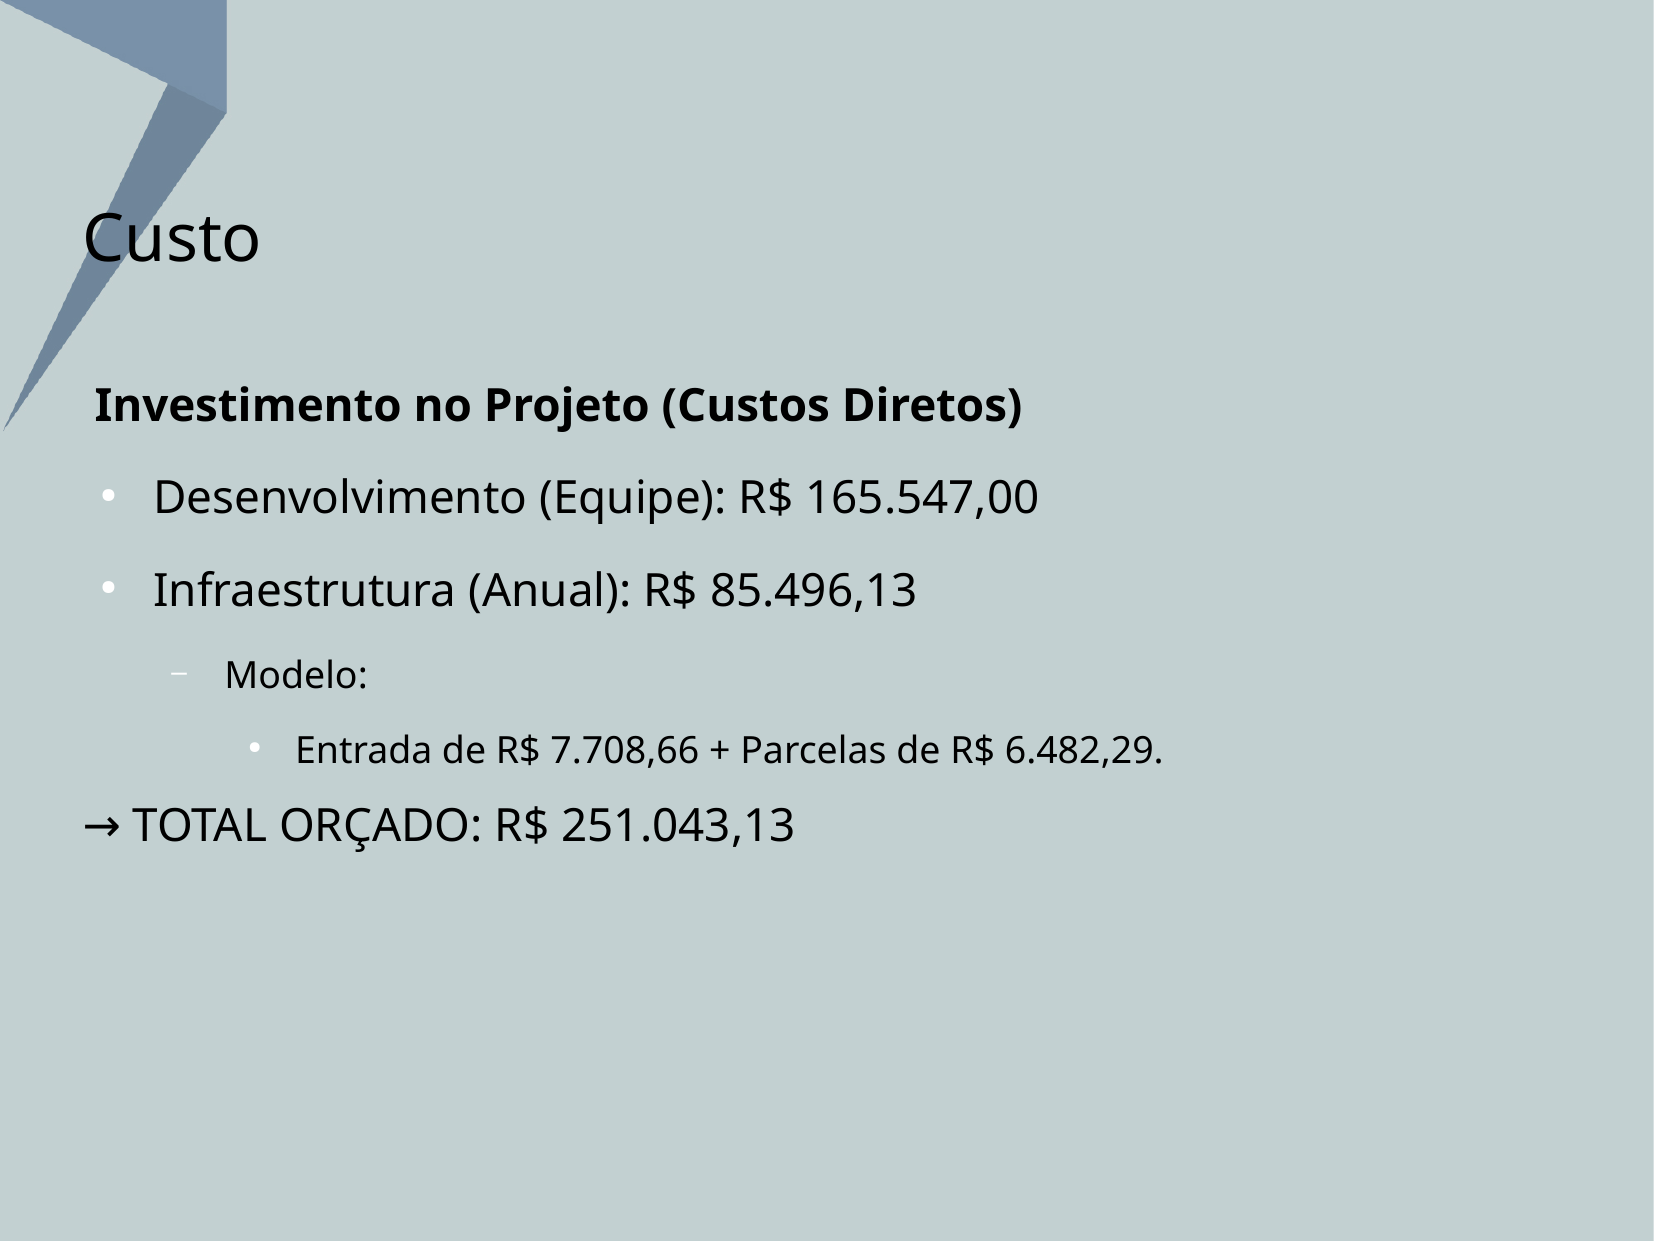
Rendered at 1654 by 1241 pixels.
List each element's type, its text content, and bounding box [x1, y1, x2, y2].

list Investimento no Projeto (Custos Diretos) Desenvolvimento (Equipe): R$ 165.547,00 Infraestrutura (Anual): R$ 85.496,13 Modelo: Entrada de R$ 7.708,66 + Parcelas de R$ 6.482,29. → TOTAL ORÇADO: R$ 251.043,13 [82, 372, 1571, 888]
picture [0, 0, 1654, 1241]
title Custo [82, 132, 1571, 340]
